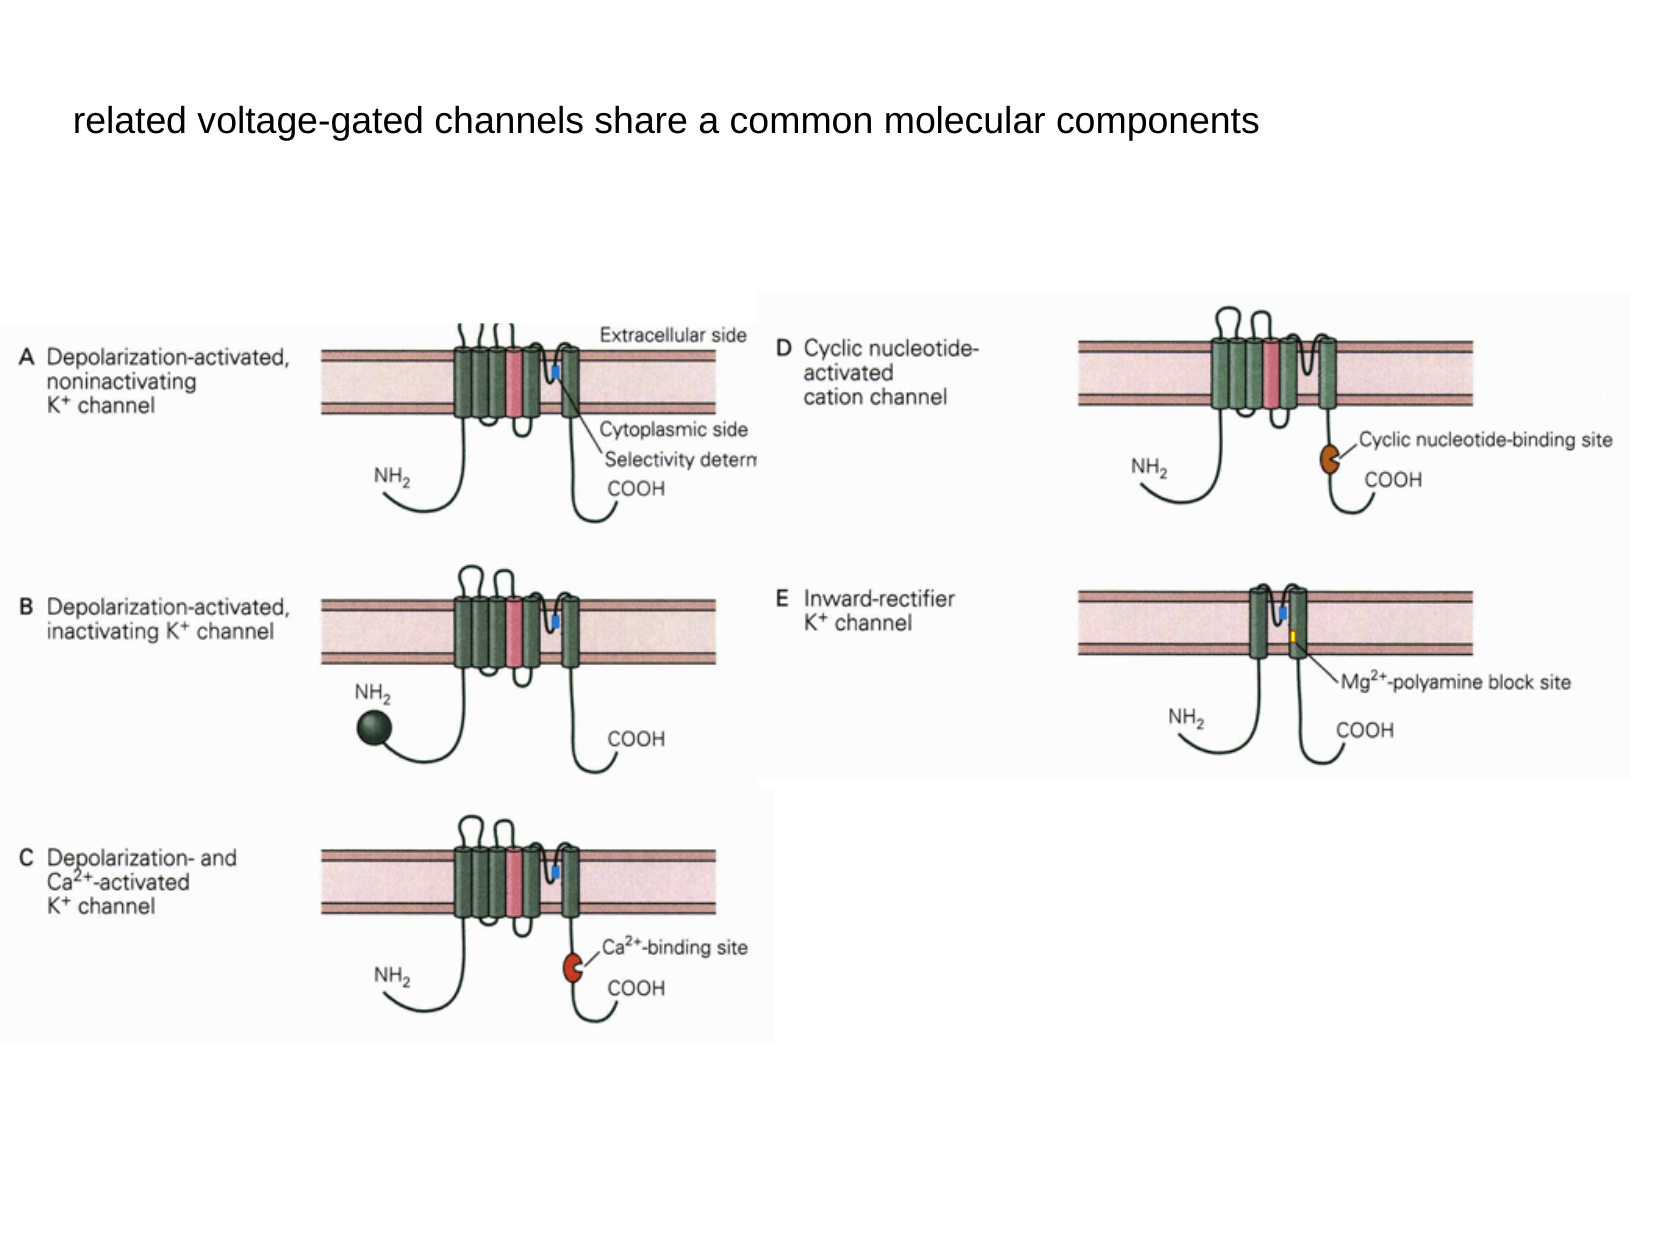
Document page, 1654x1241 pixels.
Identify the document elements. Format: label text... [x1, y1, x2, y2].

picture [0, 291, 1639, 1044]
text_box related voltage-gated channels share a common molecular components [58, 92, 1591, 149]
